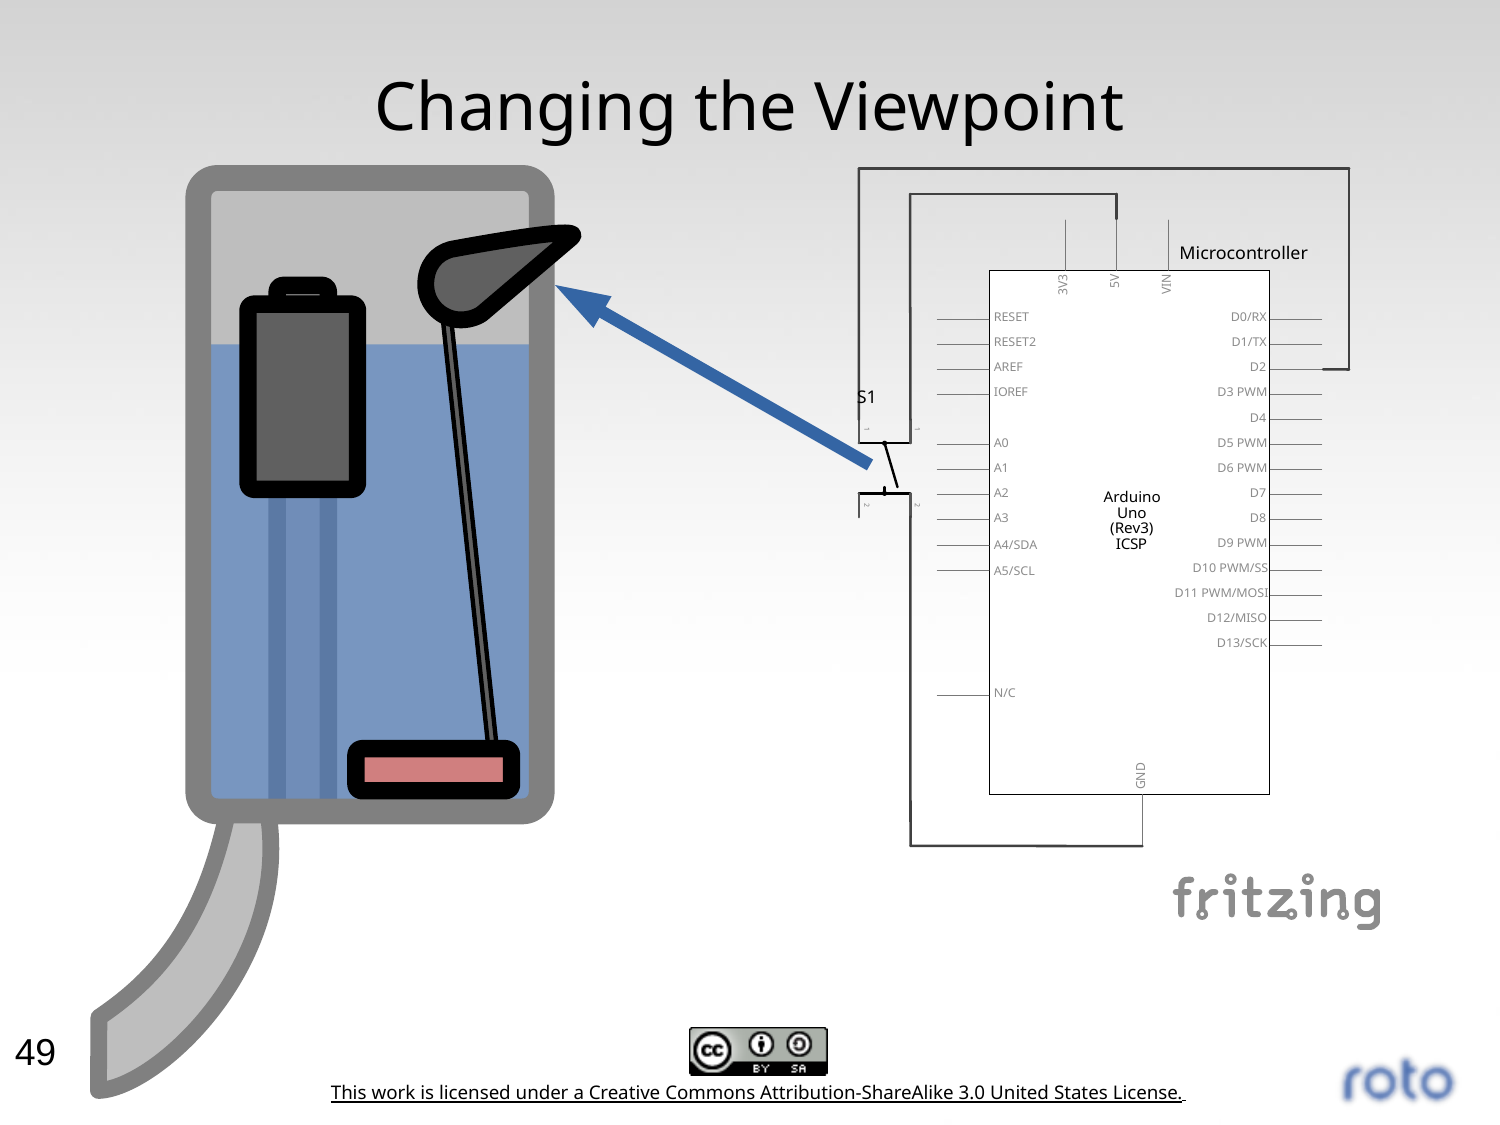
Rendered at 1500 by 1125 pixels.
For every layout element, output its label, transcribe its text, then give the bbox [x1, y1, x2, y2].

title Changing the Viewpoint [112, 49, 1388, 238]
picture [0, 0, 1500, 1125]
